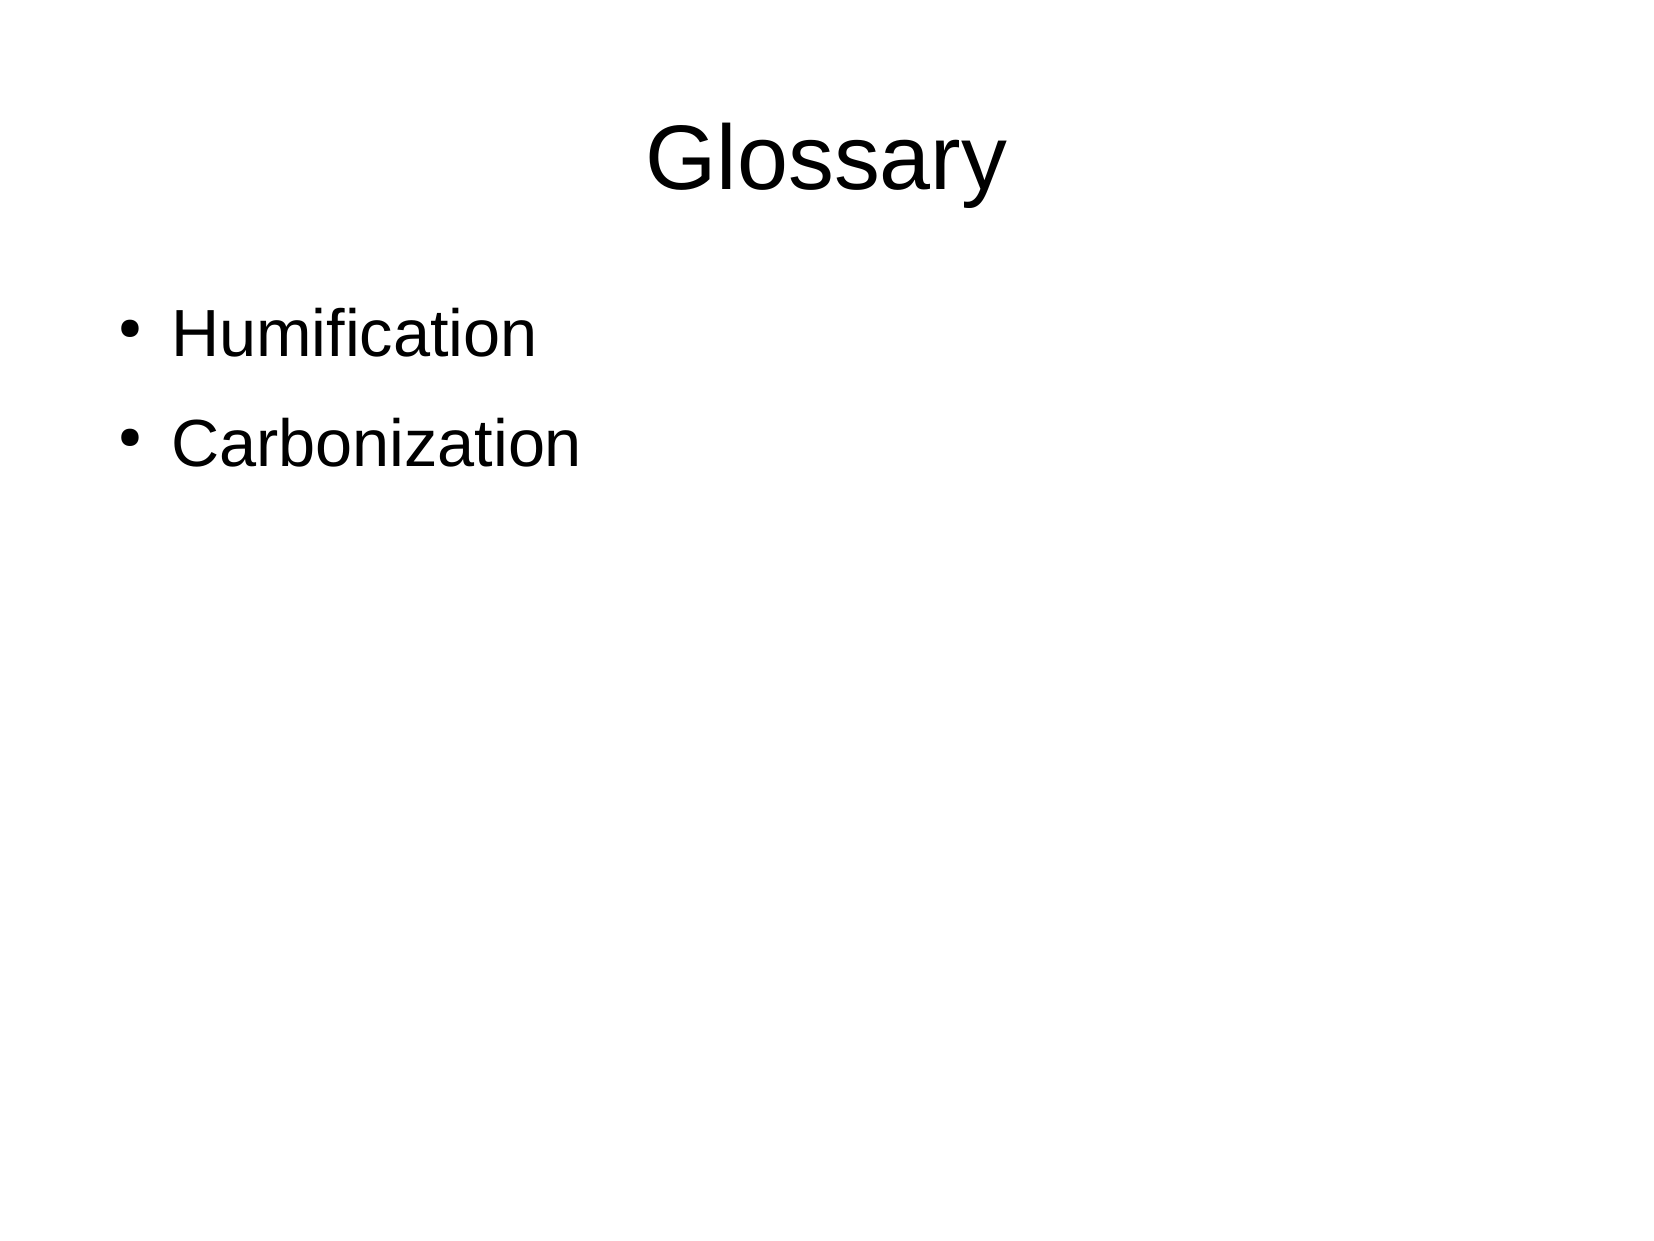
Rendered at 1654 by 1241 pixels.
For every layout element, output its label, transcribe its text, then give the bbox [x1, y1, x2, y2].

title Glossary [82, 49, 1571, 257]
list Humification Carbonization [82, 290, 1538, 1010]
